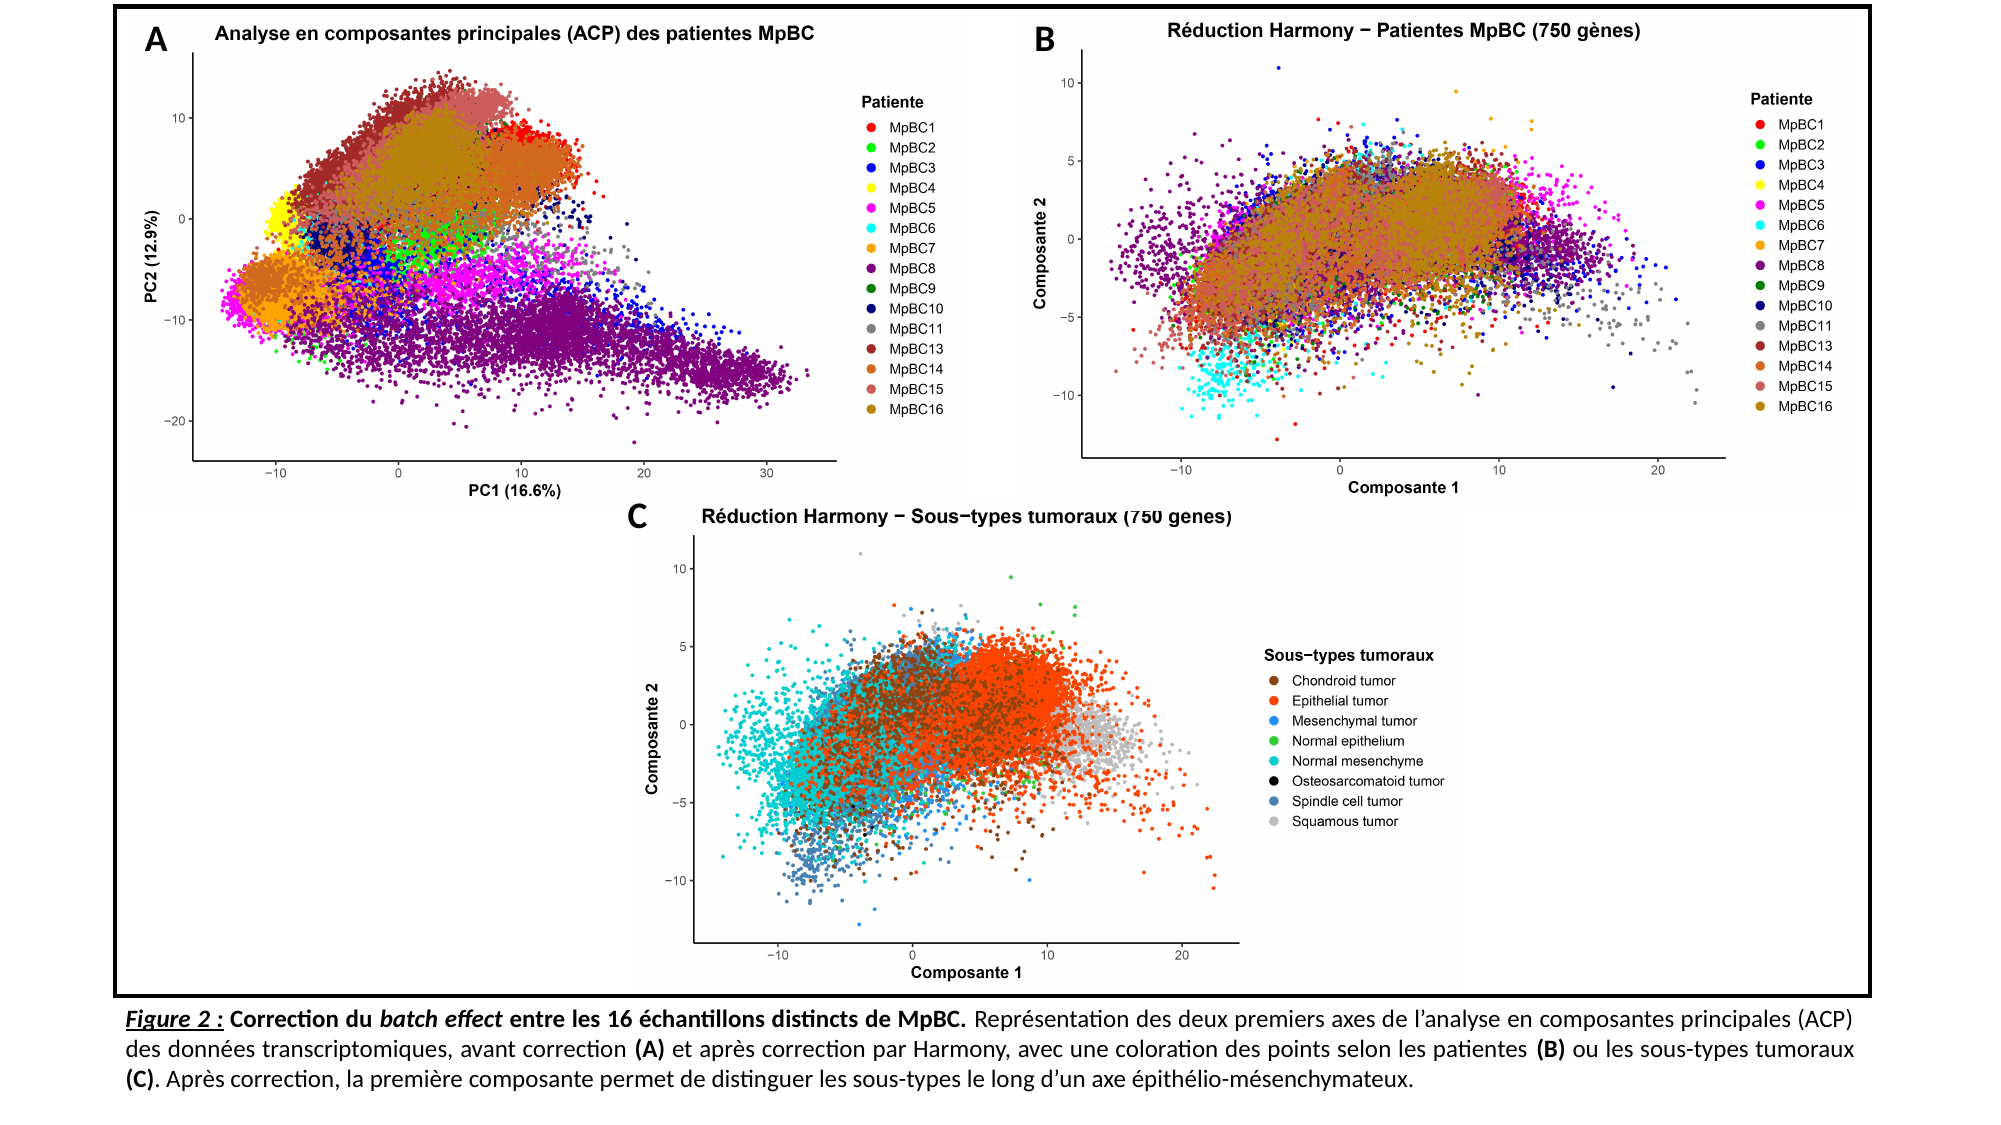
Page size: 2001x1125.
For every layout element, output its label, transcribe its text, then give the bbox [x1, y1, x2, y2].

text_box A [130, 6, 178, 67]
text_box B [1019, 6, 1068, 67]
text_box C [612, 484, 661, 544]
text_box Figure 2 : Correction du batch effect entre les 16 échantillons distincts de MpBC. Représentation des deux premiers axes de l’analyse en composantes principales (ACP) des données transcriptomiques, avant correction (A) et après correction par Harmony, avec une coloration des points selon les patientes (B) ou les sous-types tumoraux (C). Après correction, la première composante permet de distinguer les sous-types le long d’un axe épithélio-mésenchymateux. [110, 995, 1870, 1100]
picture [130, 9, 1855, 994]
